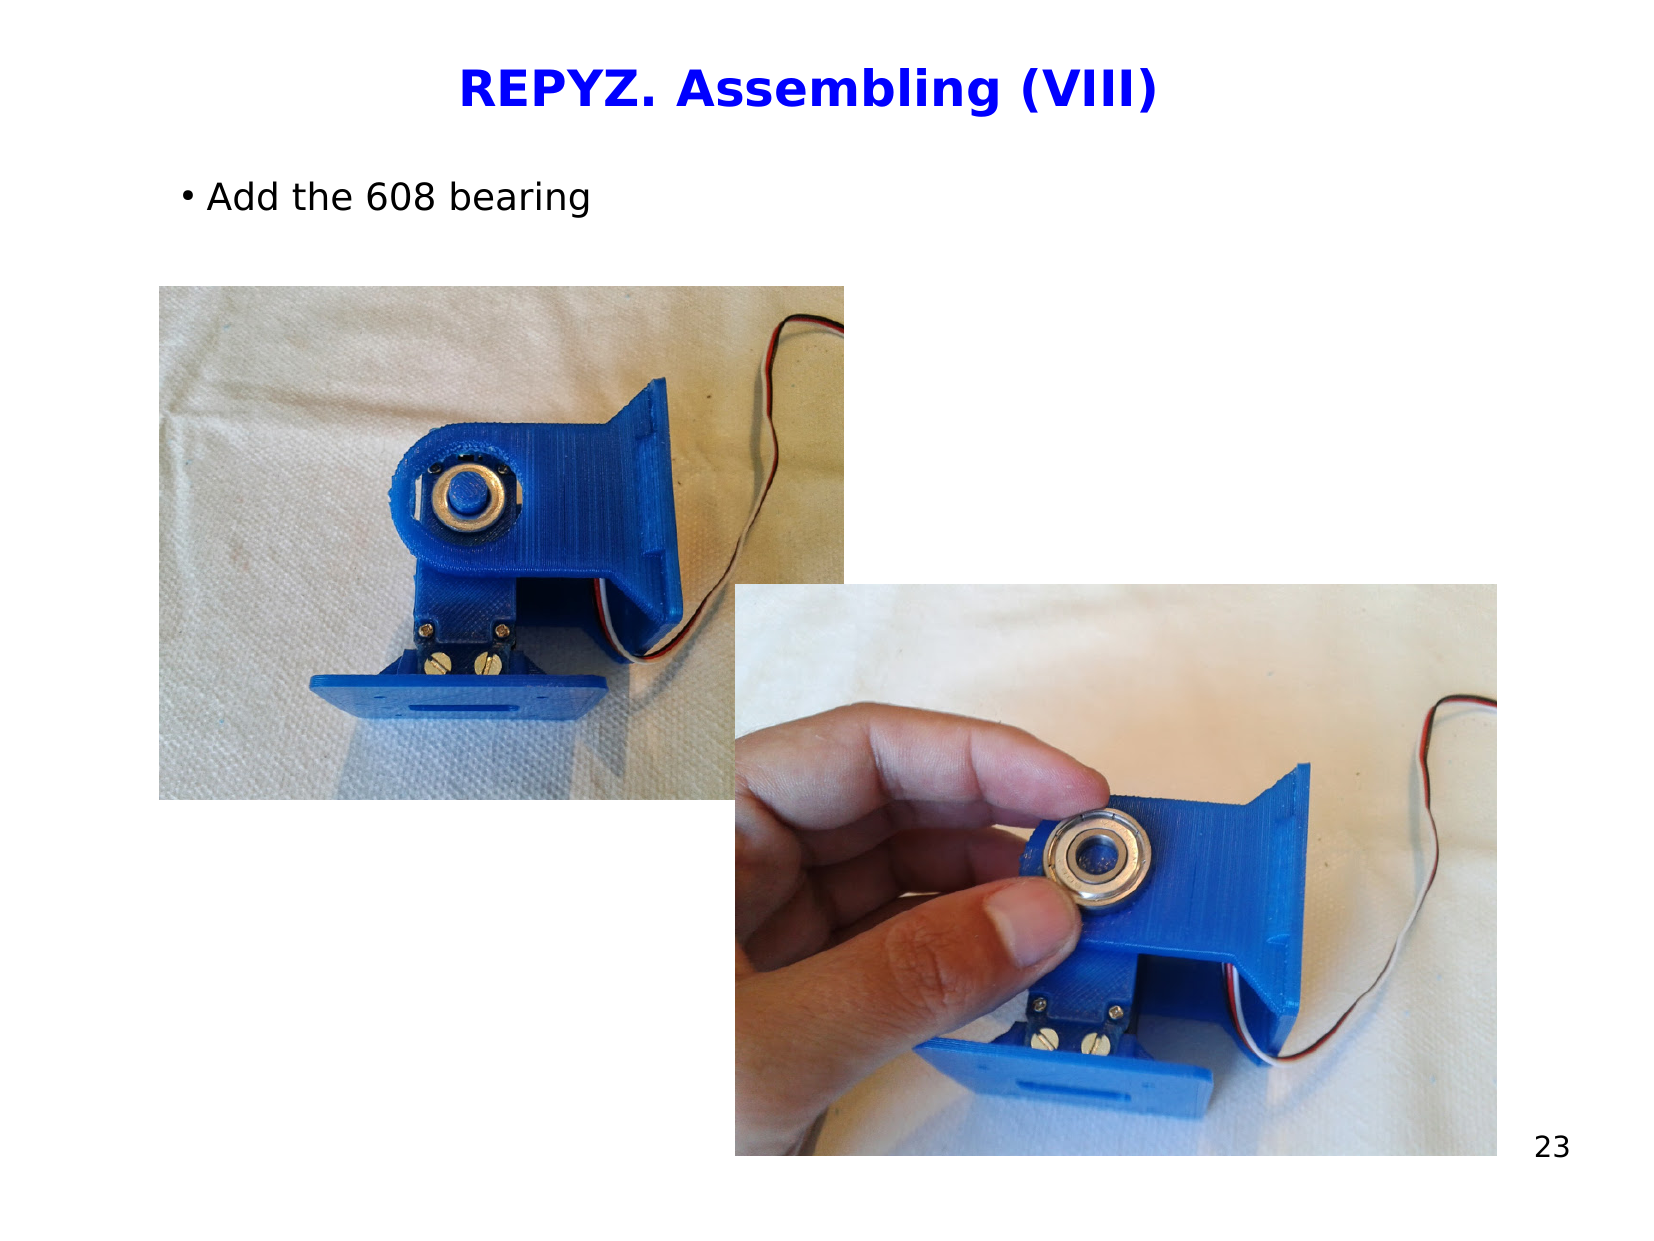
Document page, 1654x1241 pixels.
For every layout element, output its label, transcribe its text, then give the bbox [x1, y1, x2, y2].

text_box Add the 608 bearing [166, 168, 1263, 227]
text_box REPYZ. Assembling (VIII) [443, 52, 1192, 126]
picture [159, 286, 1497, 1156]
